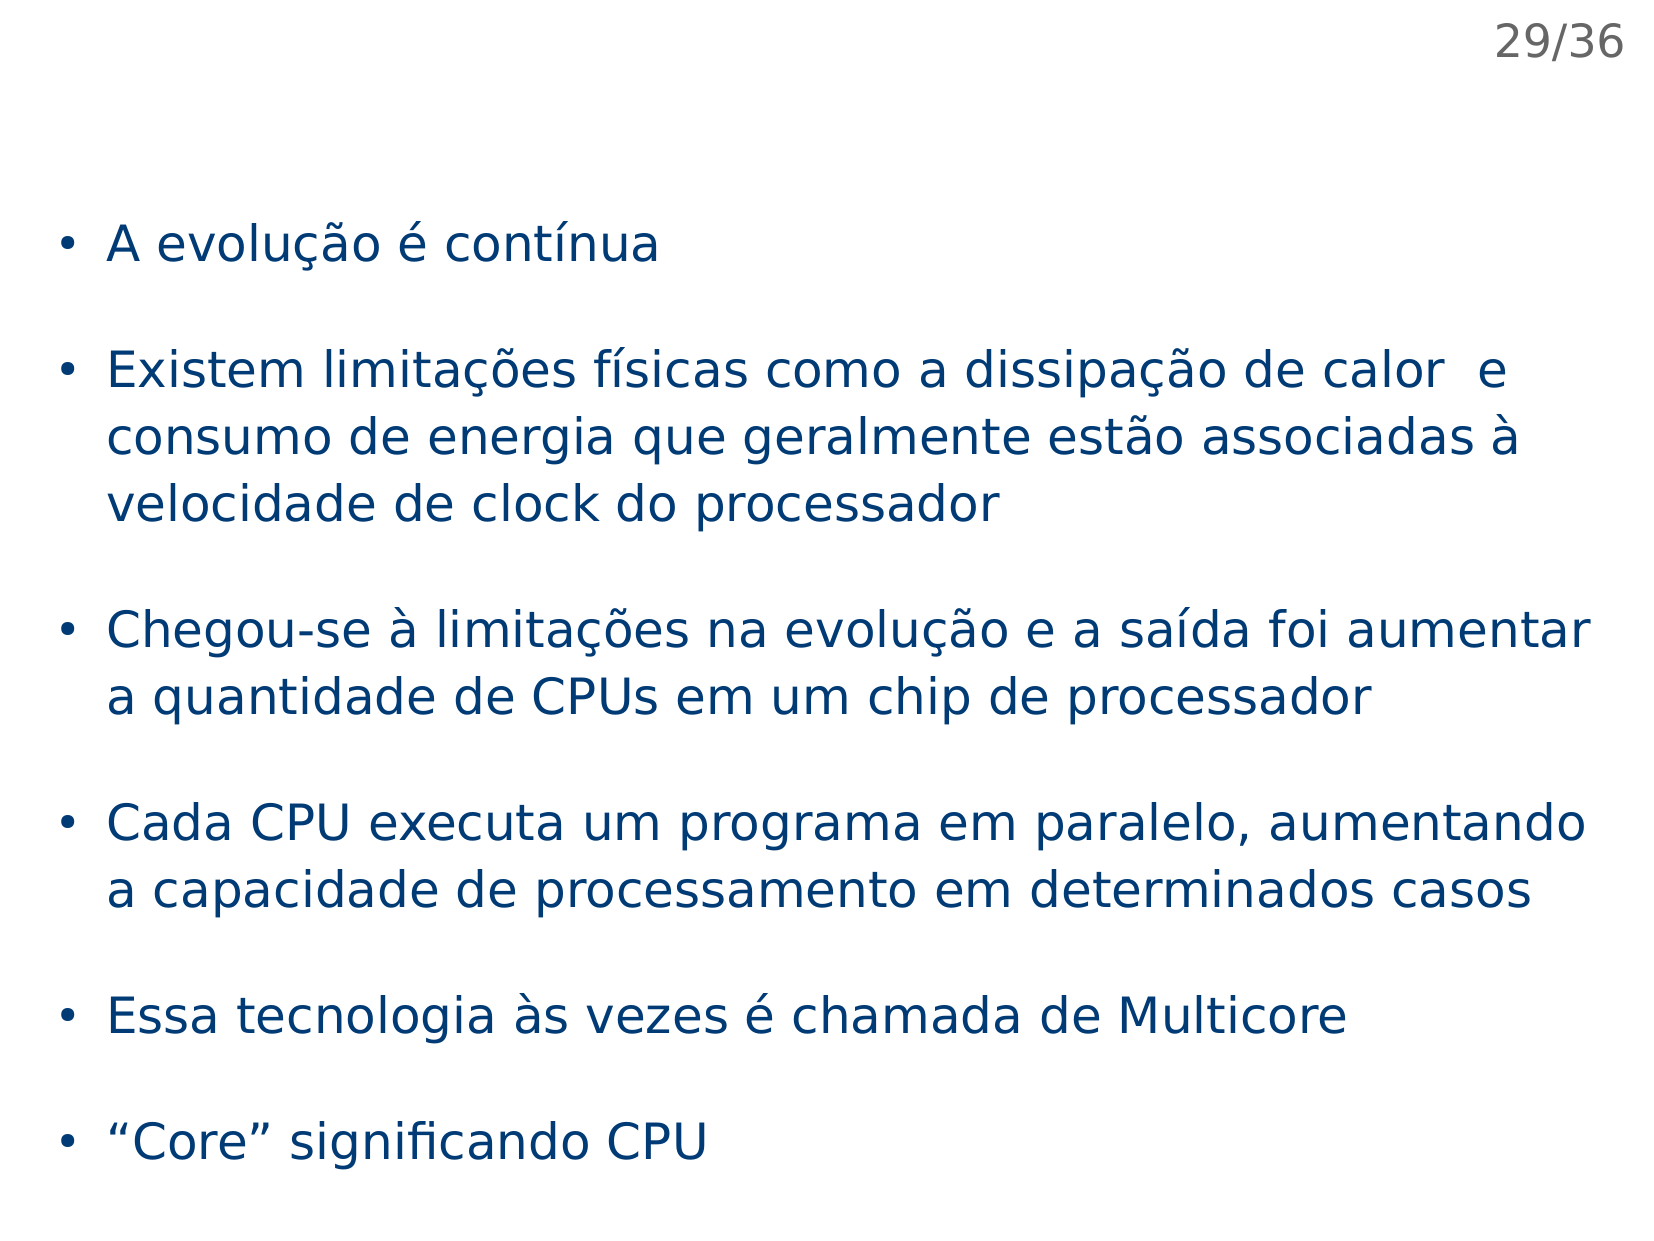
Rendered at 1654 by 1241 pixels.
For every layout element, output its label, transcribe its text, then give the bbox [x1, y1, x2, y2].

list A evolução é contínua Existem limitações físicas como a dissipação de calor e consumo de energia que geralmente estão associadas à velocidade de clock do processador Chegou-se à limitações na evolução e a saída foi aumentar a quantidade de CPUs em um chip de processador Cada CPU executa um programa em paralelo, aumentando a capacidade de processamento em determinados casos Essa tecnologia às vezes é chamada de Multicore “Core” significando CPU [59, 206, 1625, 1211]
